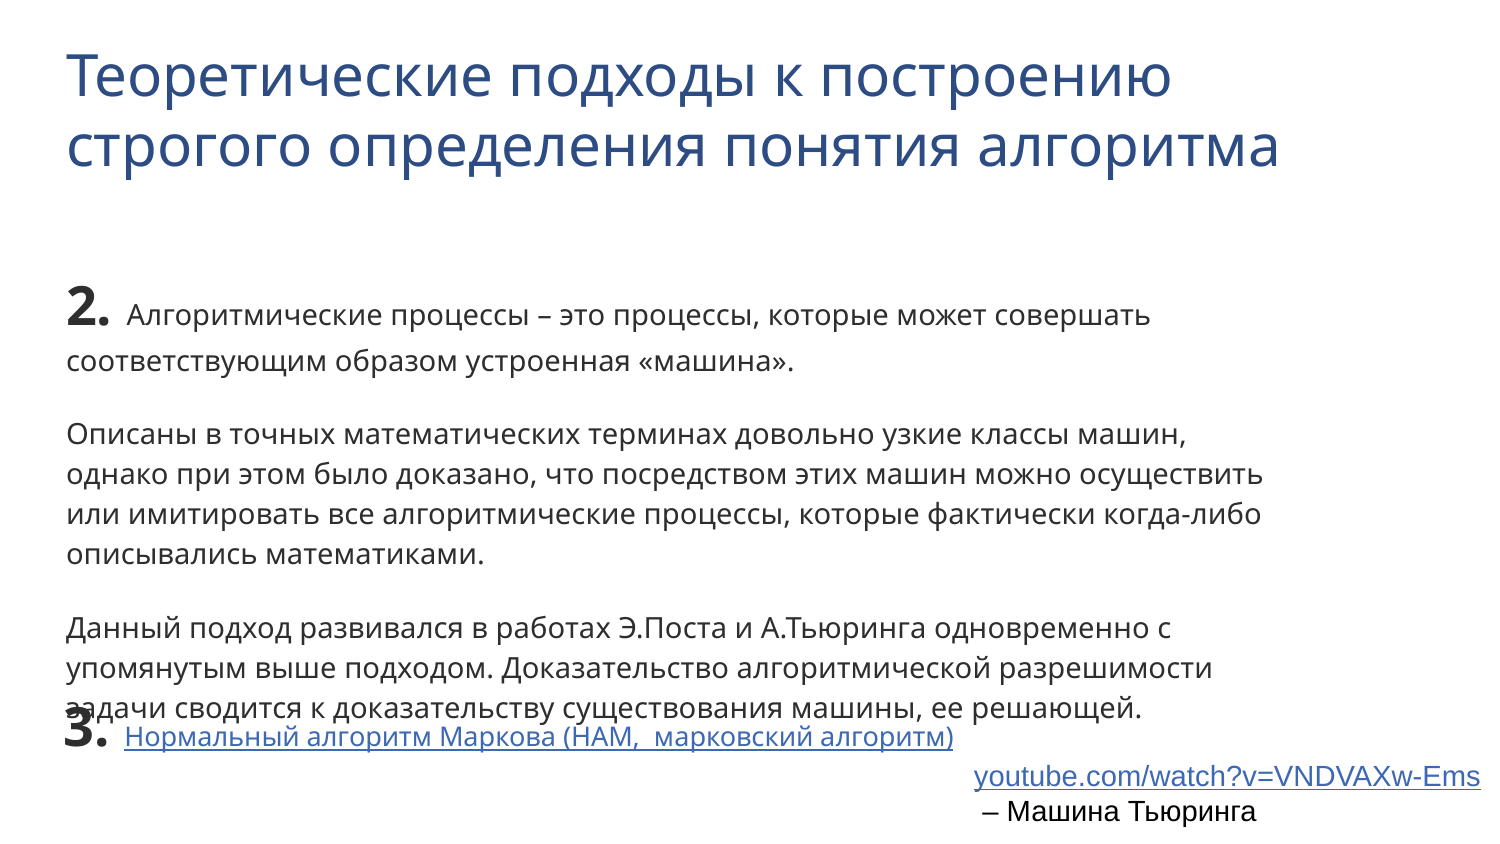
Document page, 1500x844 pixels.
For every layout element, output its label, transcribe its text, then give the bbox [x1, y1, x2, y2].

text_box 3. Нормальный алгоритм Маркова (НАМ, марковский алгоритм) [48, 668, 1242, 773]
title Теоретические подходы к построению строгого определения понятия алгоритма [51, 23, 1449, 185]
text_box youtube.com/watch?v=VNDVAXw-Ems – Машина Тьюринга [958, 742, 1500, 843]
list 2. Алгоритмические процессы – это процессы, которые может совершать соответствующим образом устроенная «машина». Описаны в точных математических терминах довольно узкие классы машин, однако при этом было доказано, что посредством этих машин можно осуществить или имитировать все алгоритмические процессы, которые фактически когда-либо описывались математиками. Данный подход развивался в работах Э.Поста и А.Тьюринга одновременно с упомянутым выше подходом. Доказательство алгоритмической разрешимости задачи сводится к доказательству существования машины, ее решающей. [51, 247, 1281, 742]
